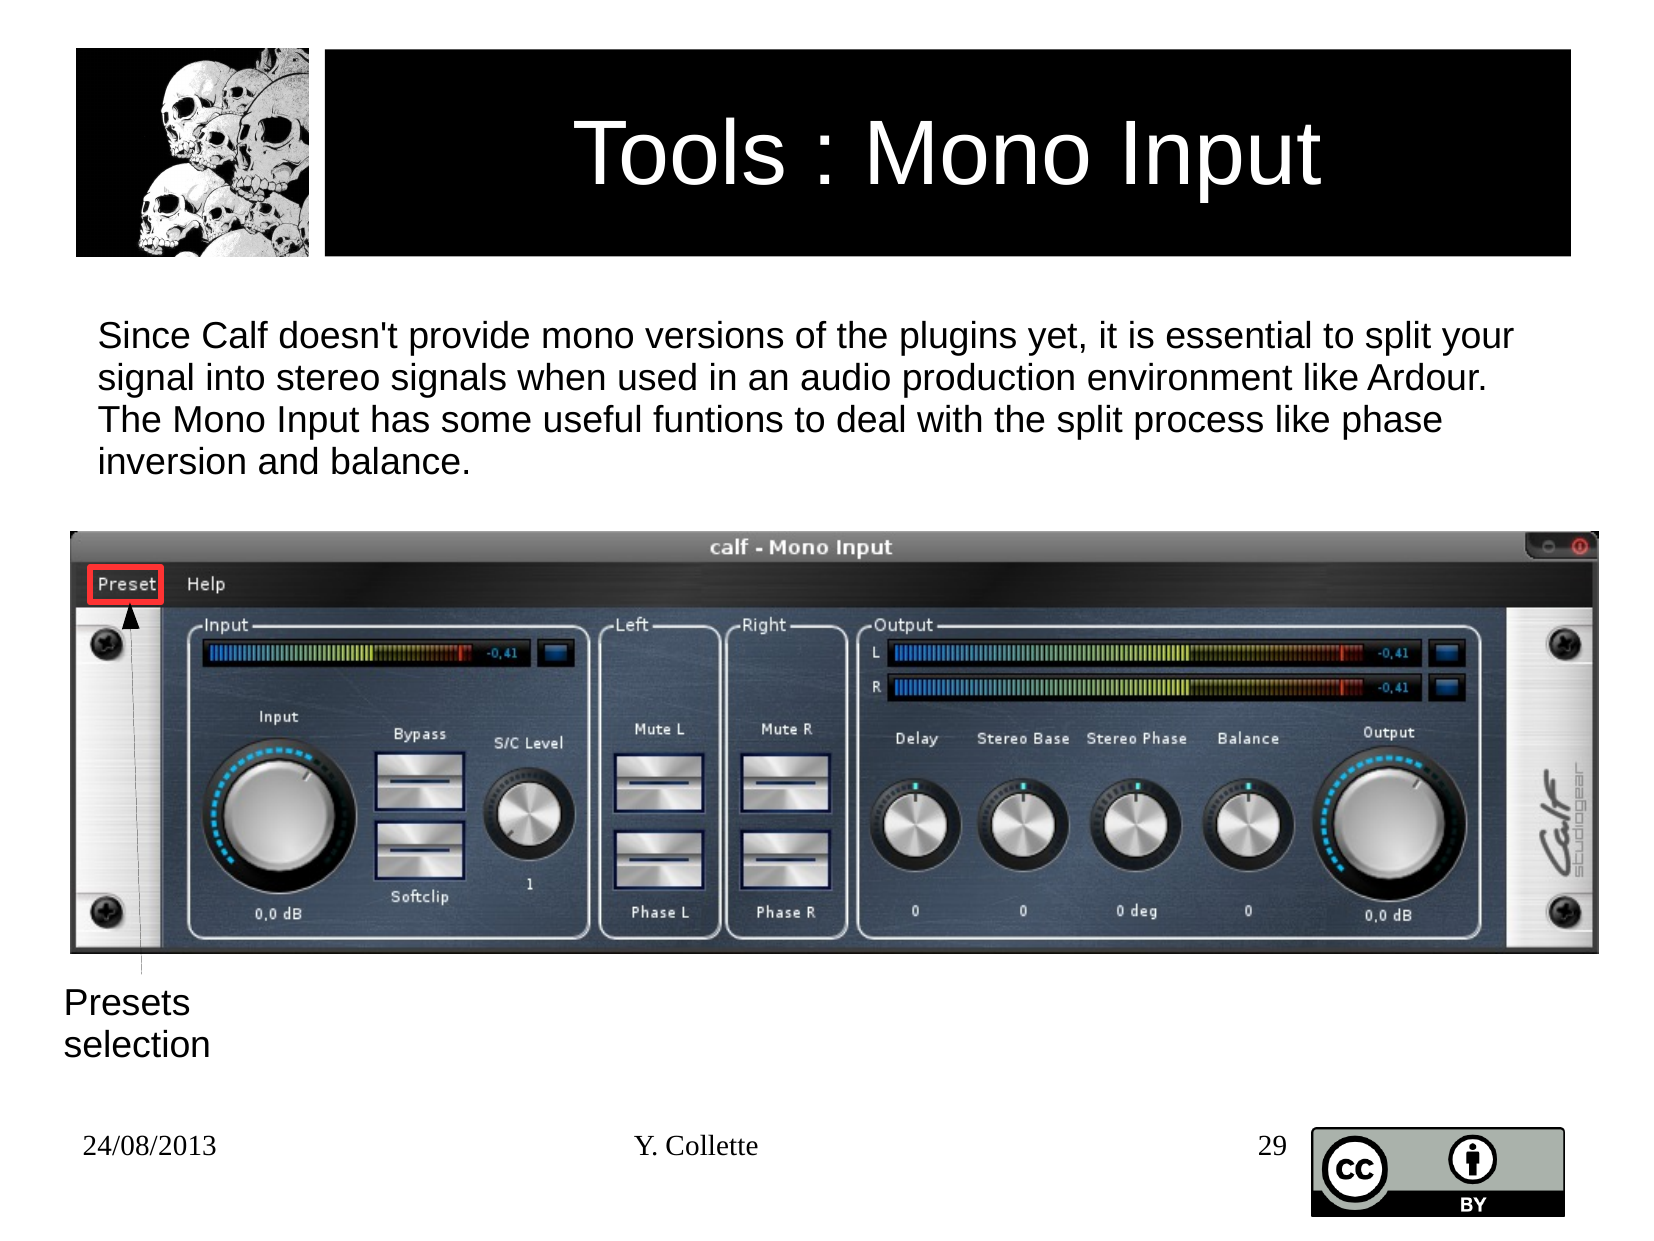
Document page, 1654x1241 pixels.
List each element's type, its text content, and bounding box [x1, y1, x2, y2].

text_box Presets selection [48, 974, 238, 1074]
text_box Since Calf doesn't provide mono versions of the plugins yet, it is essential to split your signal into stereo signals when used in an audio production environment like Ardour. The Mono Input has some useful funtions to deal with the split process like phase inversion and balance. [82, 307, 1571, 490]
picture [70, 531, 1599, 954]
title Tools : Mono Input [324, 49, 1571, 257]
picture [93, 570, 158, 599]
picture [76, 48, 309, 257]
picture [1311, 1127, 1565, 1217]
